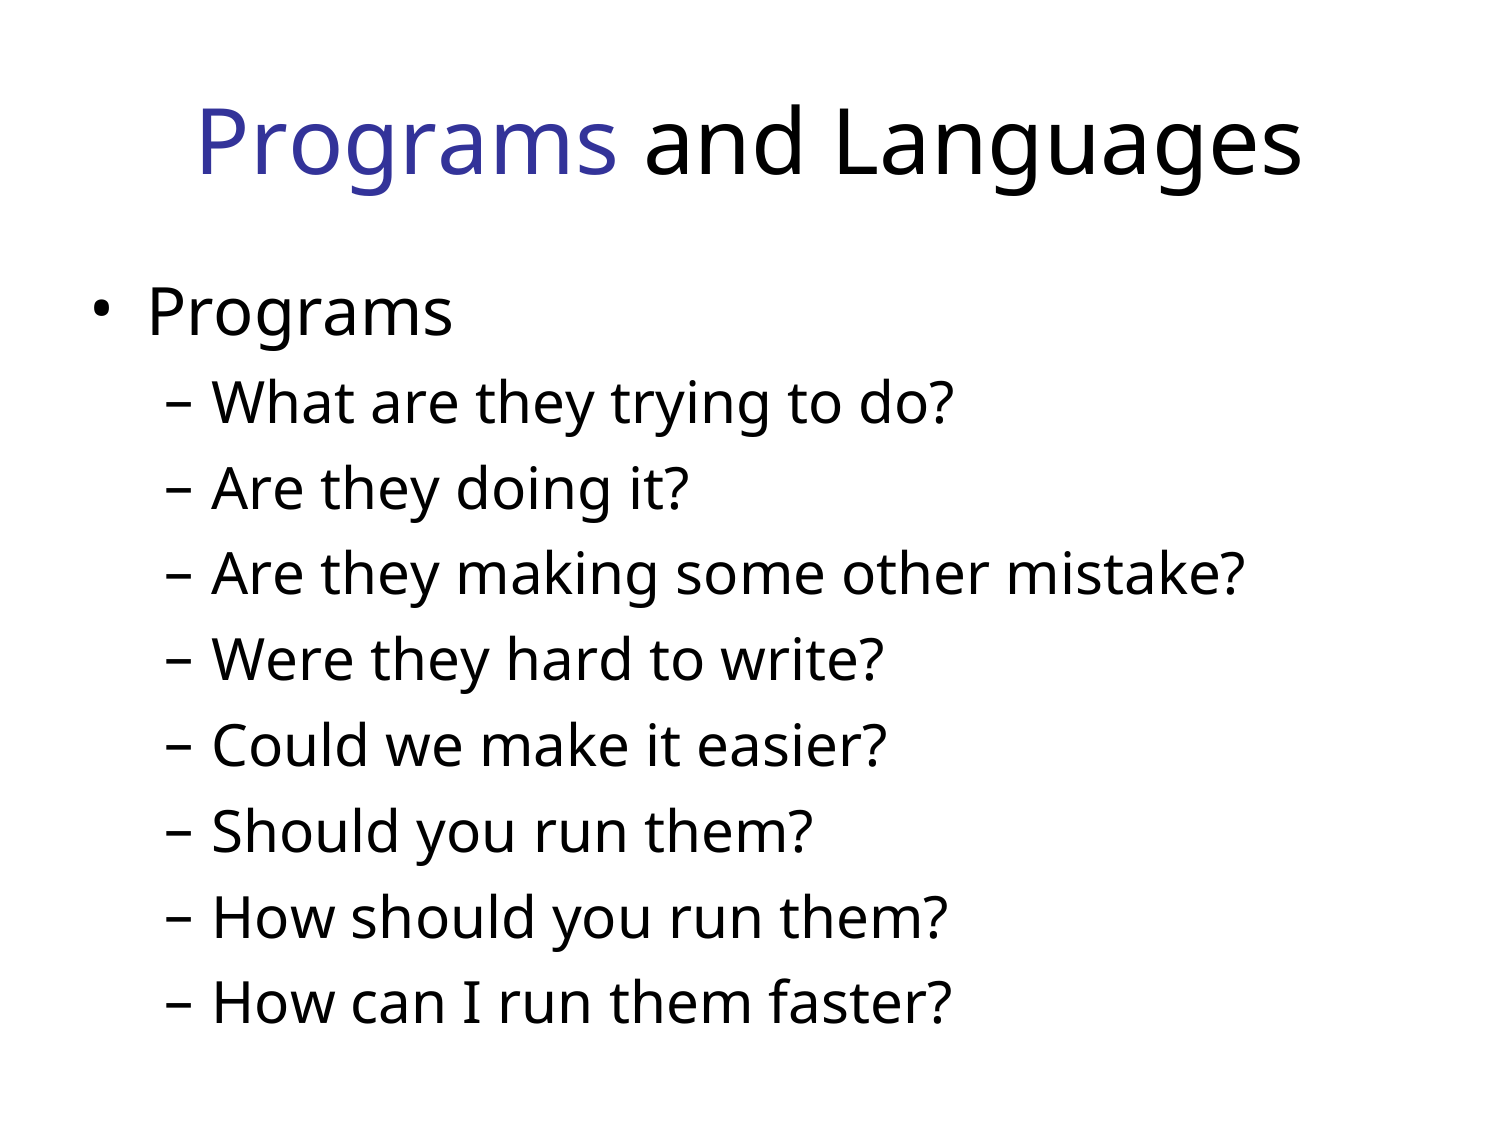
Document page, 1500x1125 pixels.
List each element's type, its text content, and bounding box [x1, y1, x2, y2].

title Programs and Languages [75, 45, 1426, 233]
list Programs What are they trying to do? Are they doing it? Are they making some other mistake? Were they hard to write? Could we make it easier? Should you run them? How should you run them? How can I run them faster? [75, 262, 1426, 1006]
